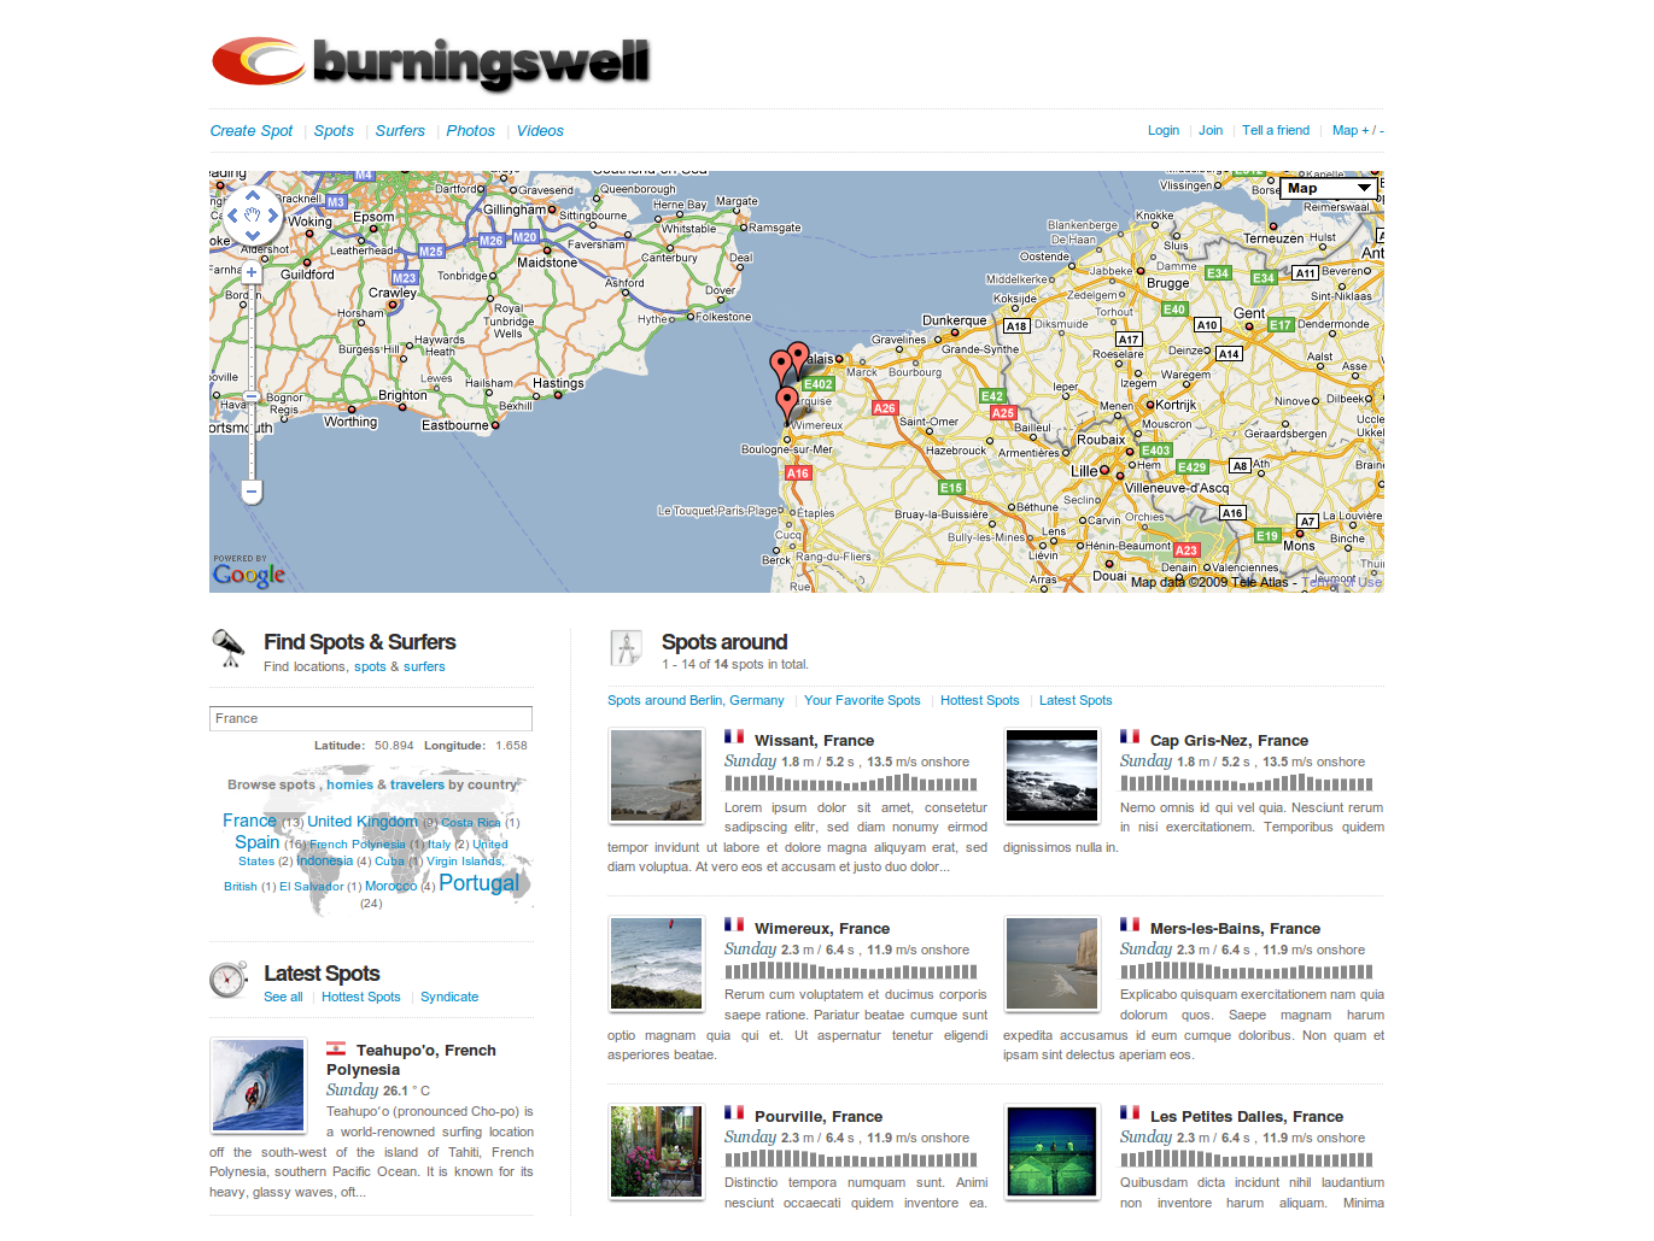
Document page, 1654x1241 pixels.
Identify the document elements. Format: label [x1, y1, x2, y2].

picture [201, 24, 1452, 1216]
